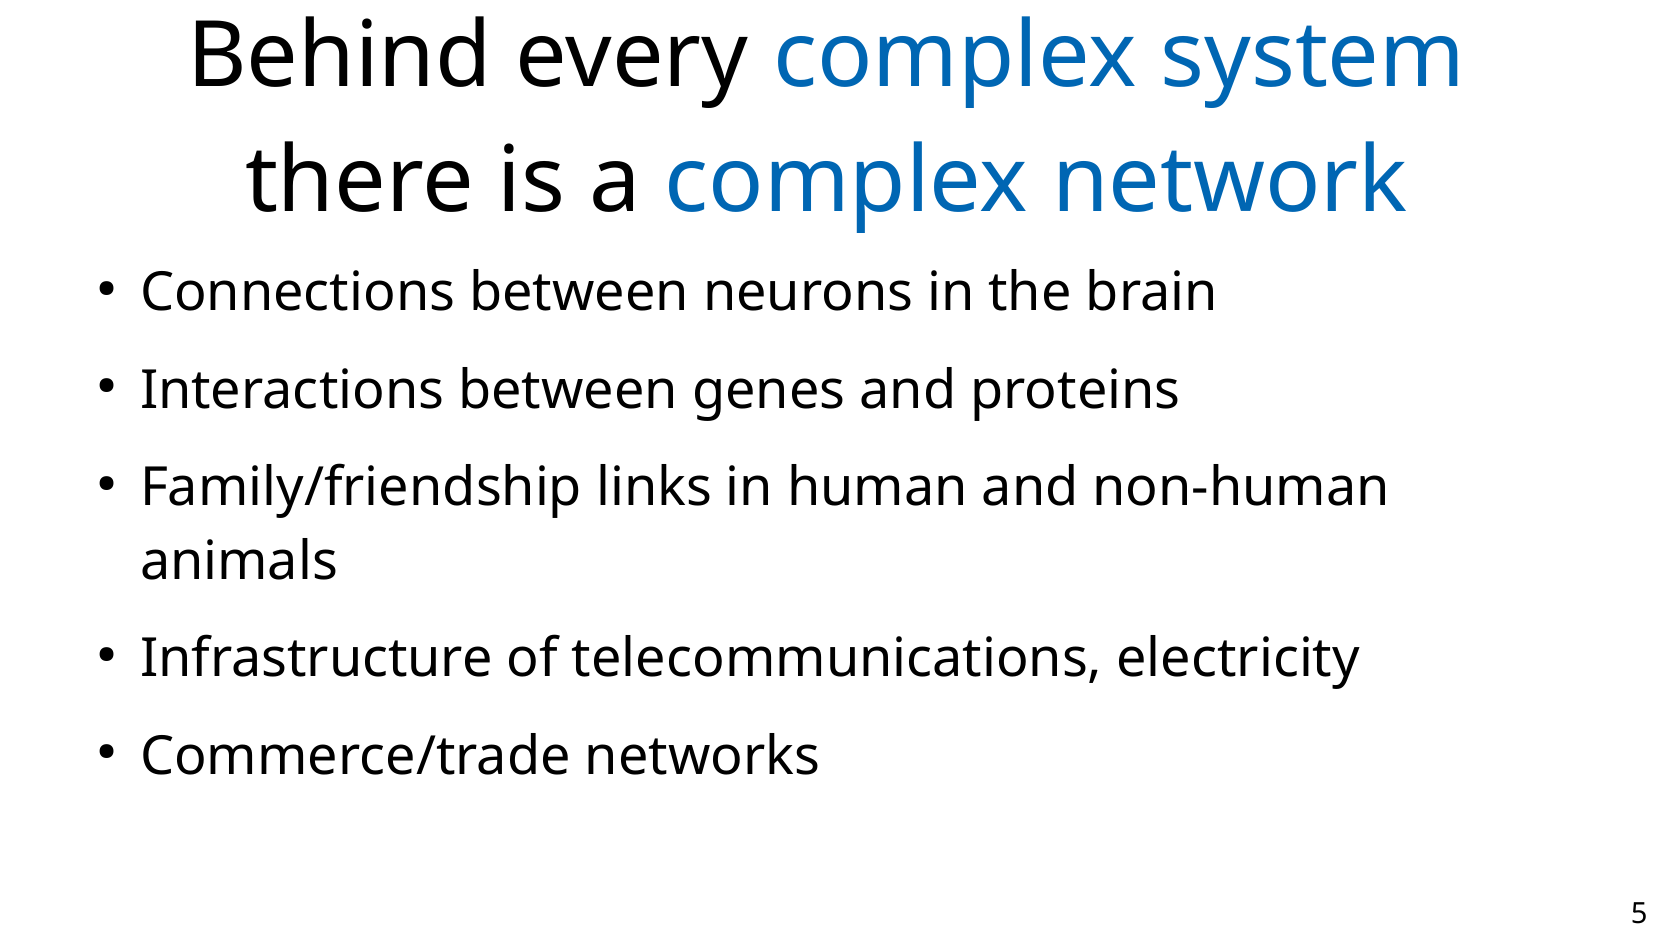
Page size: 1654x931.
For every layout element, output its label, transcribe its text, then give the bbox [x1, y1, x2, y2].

title Behind every complex system there is a complex network [82, 1, 1571, 226]
list Connections between neurons in the brain Interactions between genes and proteins Family/friendship links in human and non-human animals Infrastructure of telecommunications, electricity Commerce/trade networks [82, 253, 1571, 793]
